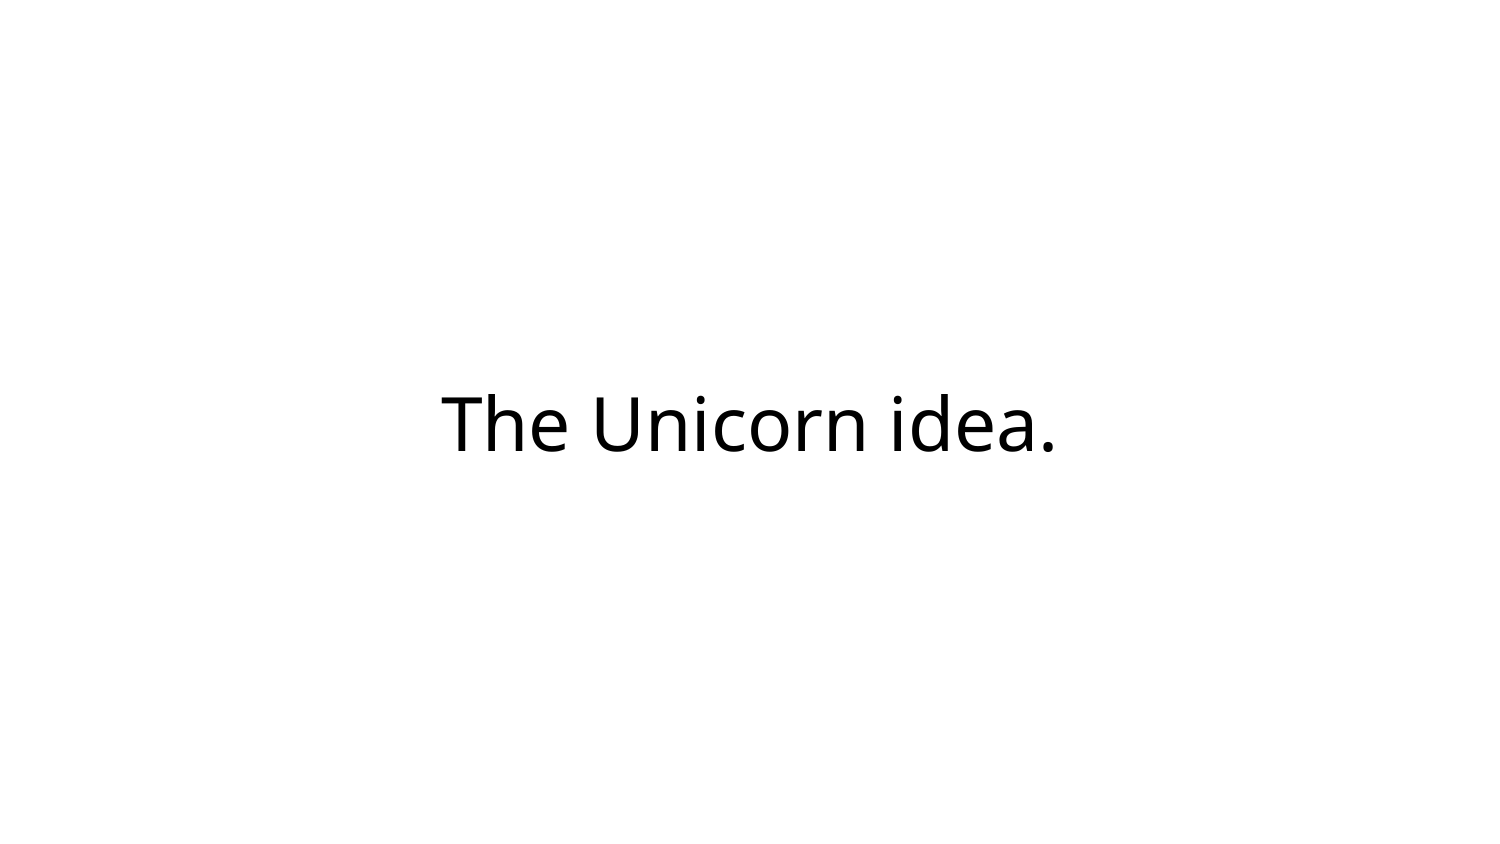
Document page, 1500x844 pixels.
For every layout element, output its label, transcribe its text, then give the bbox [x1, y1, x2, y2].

title The Unicorn idea. [51, 352, 1449, 491]
